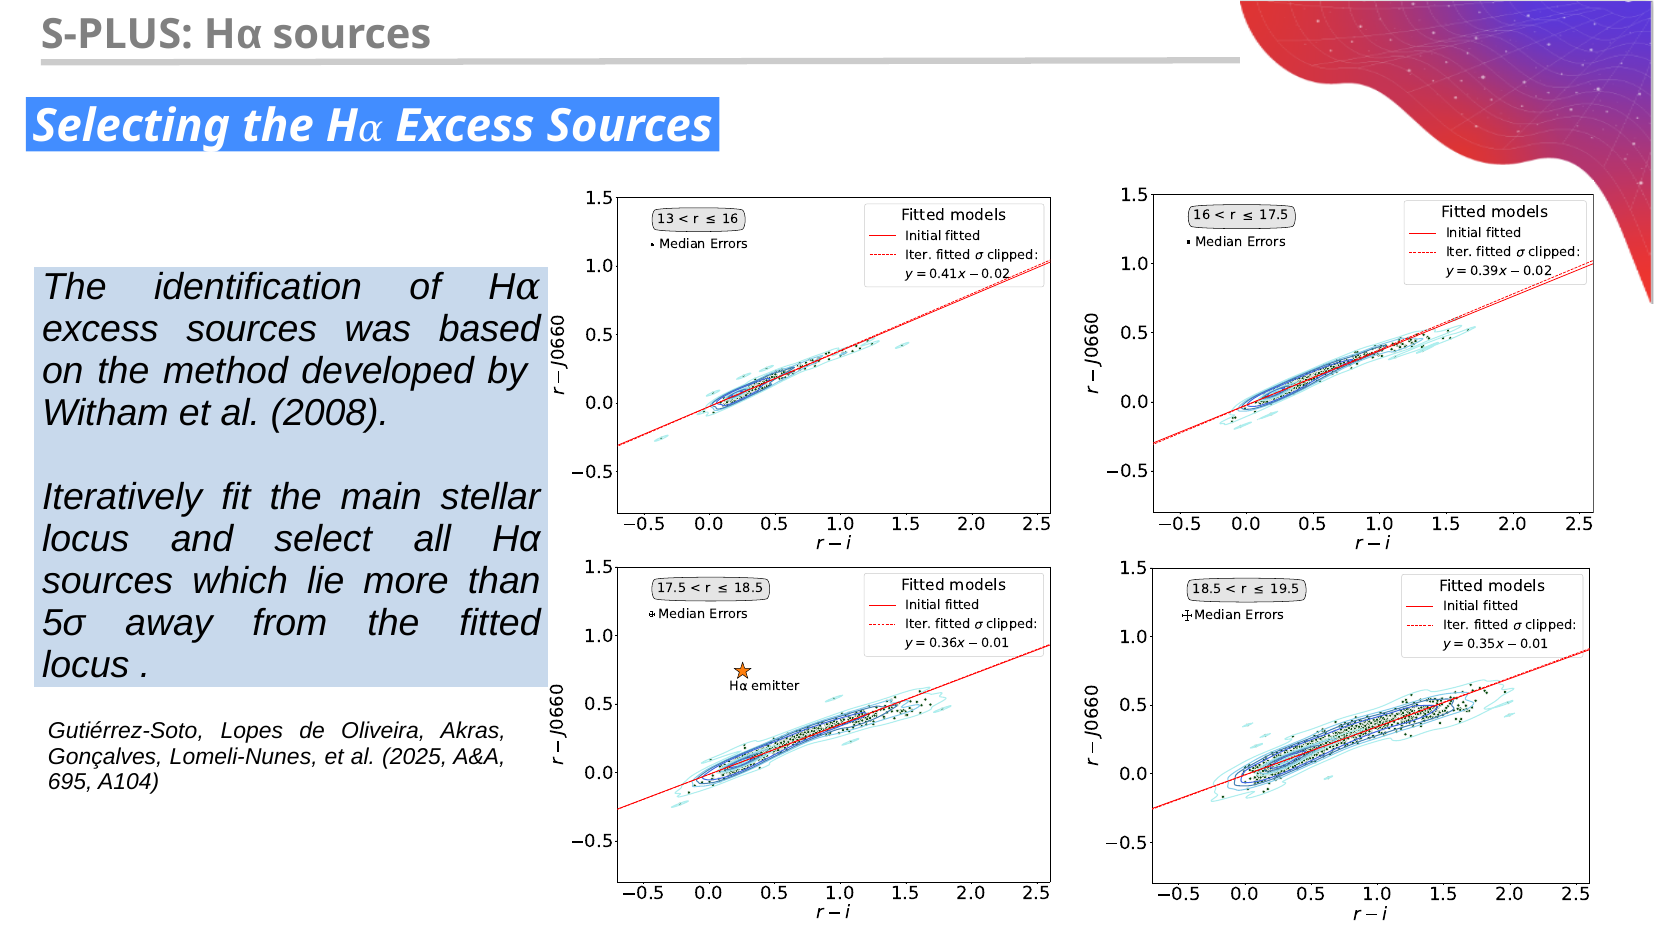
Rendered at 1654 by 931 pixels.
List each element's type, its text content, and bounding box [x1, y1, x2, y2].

text_box The identification of H𝛼 excess sources was based on the method developed by Witham et al. (2008). Iteratively fit the main stellar locus and select all Hα sources which lie more than 5σ away from the fitted locus . [27, 258, 547, 767]
text_box S-PLUS: Hα sources [26, 0, 477, 72]
picture [547, 0, 1654, 929]
text_box Gutiérrez-Soto, Lopes de Oliveira, Akras, Gonçalves, Lomeli-Nunes, et al. (2025, A&A, 695, A104) [33, 710, 521, 803]
text_box Selecting the H𝛼 Excess Sources [25, 97, 720, 152]
